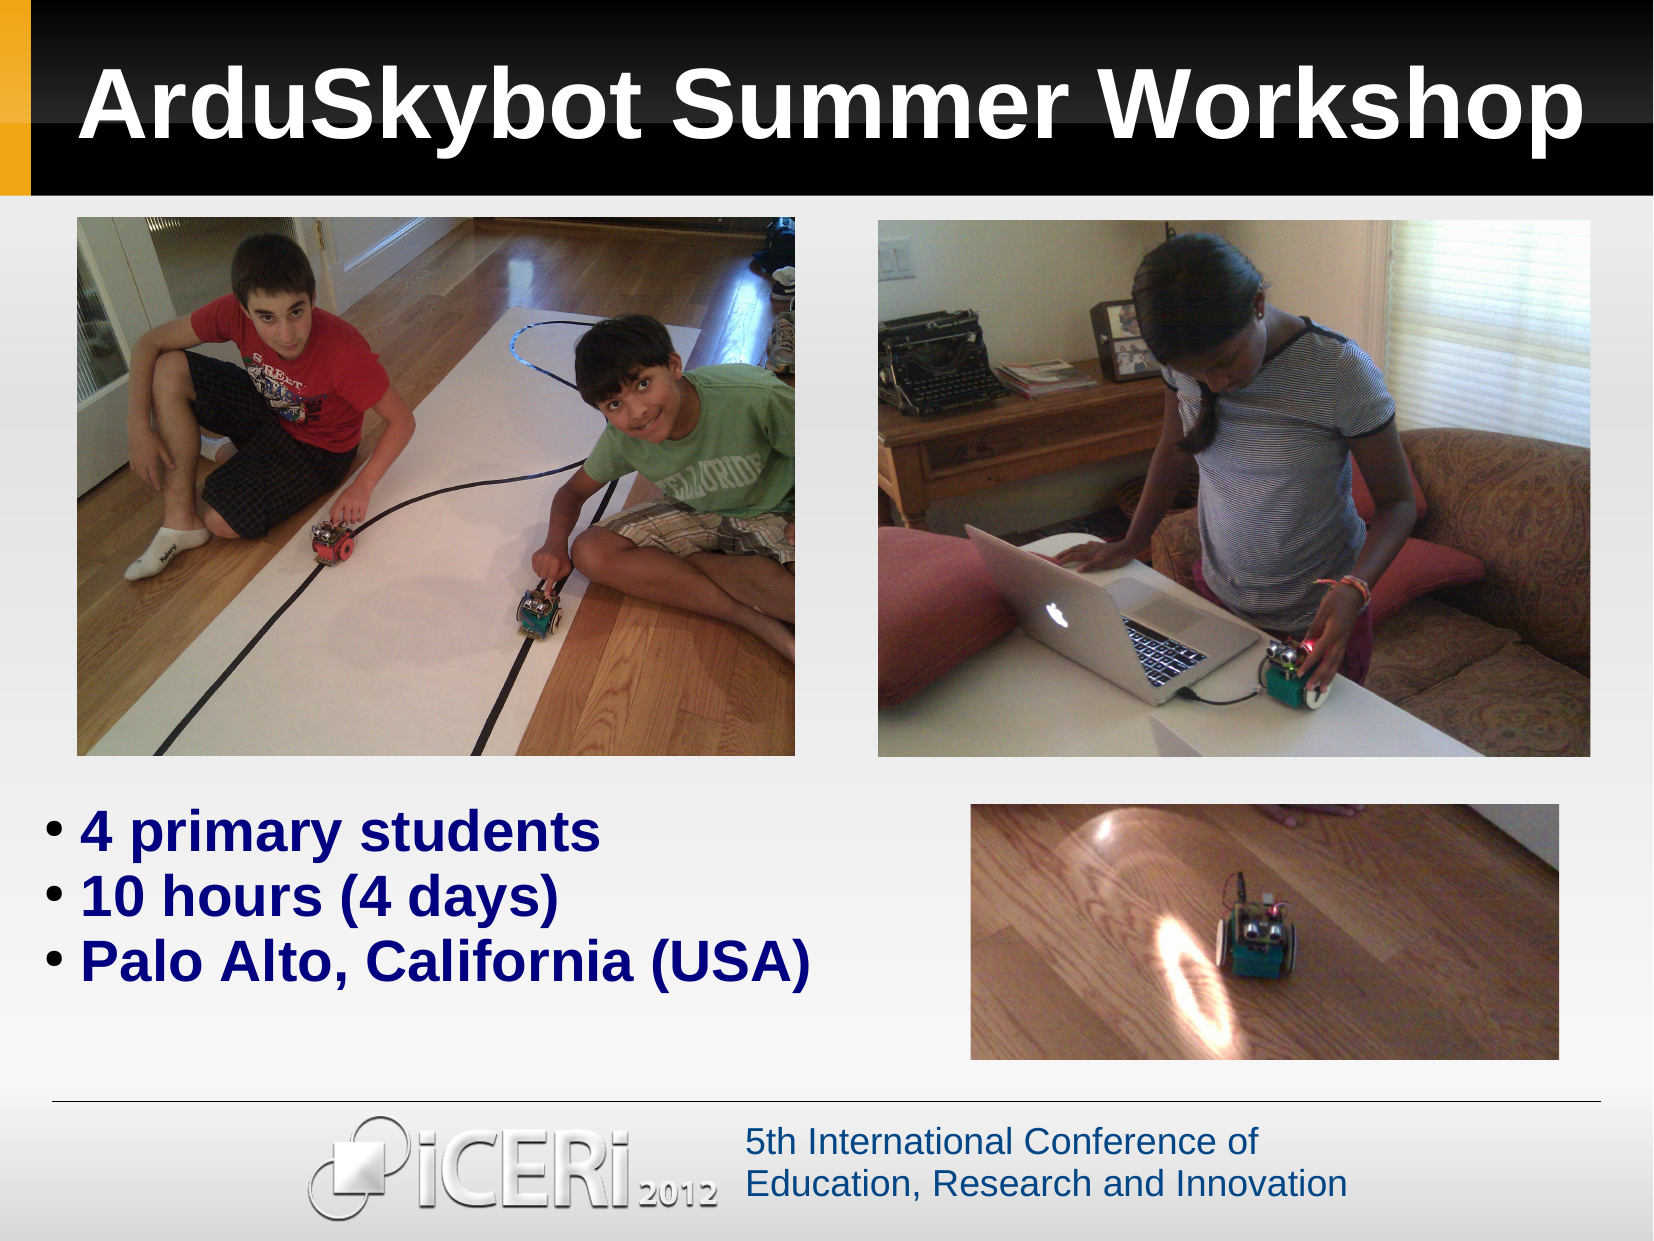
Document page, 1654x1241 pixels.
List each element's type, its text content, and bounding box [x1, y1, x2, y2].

text_box 5th International Conference of Education, Research and Innovation [730, 1109, 1653, 1241]
text_box 4 primary students 10 hours (4 days) Palo Alto, California (USA) [29, 785, 940, 1141]
picture [0, 0, 1654, 1241]
title ArduSkybot Summer Workshop [76, 0, 1627, 208]
